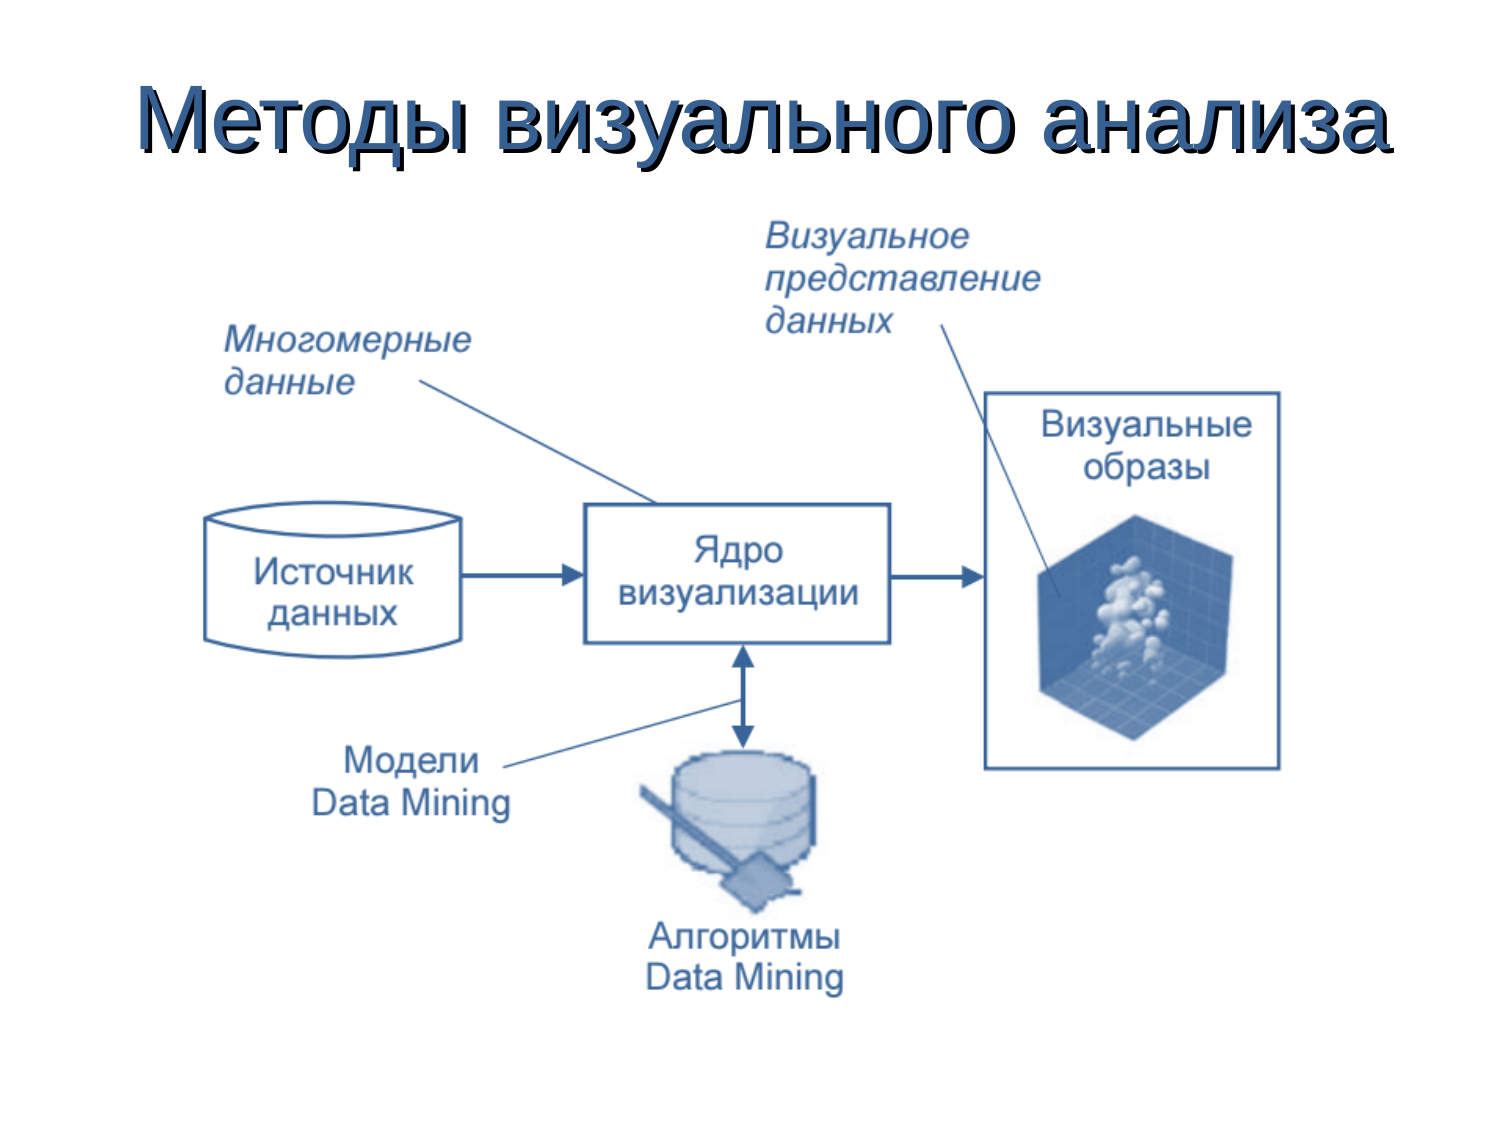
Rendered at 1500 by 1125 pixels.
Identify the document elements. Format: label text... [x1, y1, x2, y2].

picture [53, 184, 1473, 1015]
title Методы визуального анализа [87, 19, 1438, 207]
